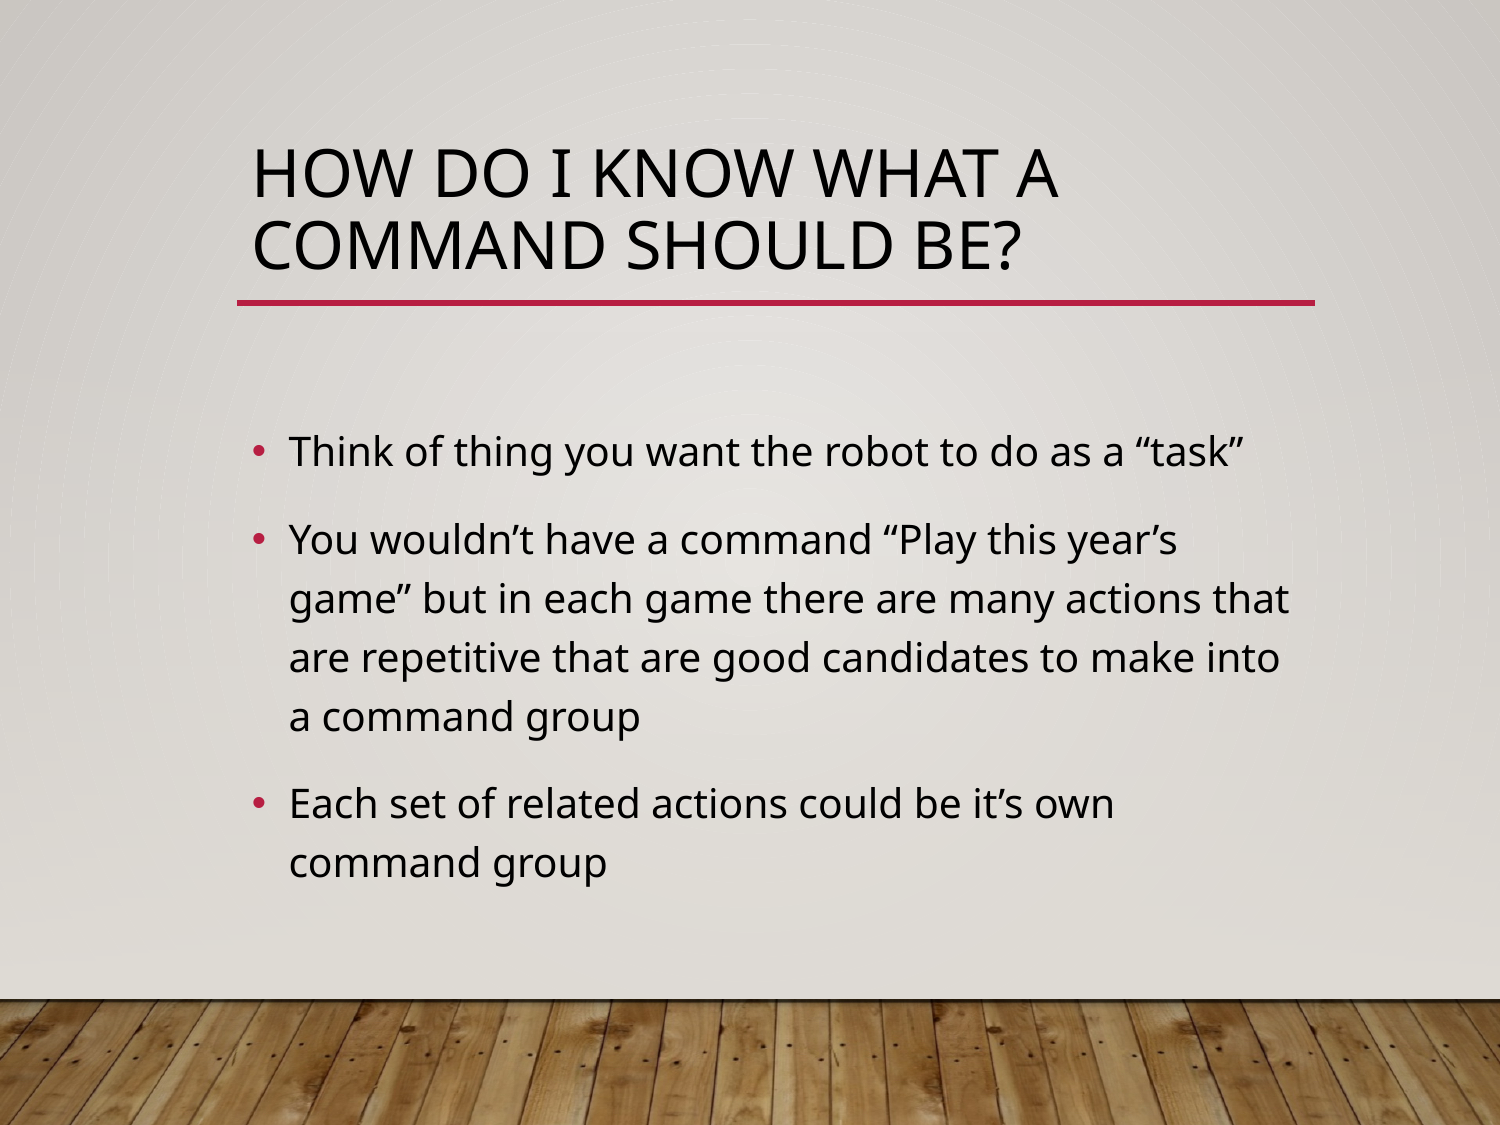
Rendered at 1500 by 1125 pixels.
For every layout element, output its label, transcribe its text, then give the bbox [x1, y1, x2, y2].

picture [0, 999, 1500, 1125]
list Think of thing you want the robot to do as a “task” You wouldn’t have a command “Play this year’s game” but in each game there are many actions that are repetitive that are good candidates to make into a command group Each set of related actions could be it’s own command group [236, 330, 1315, 897]
title How do I know what a command should be? [236, 131, 1315, 305]
